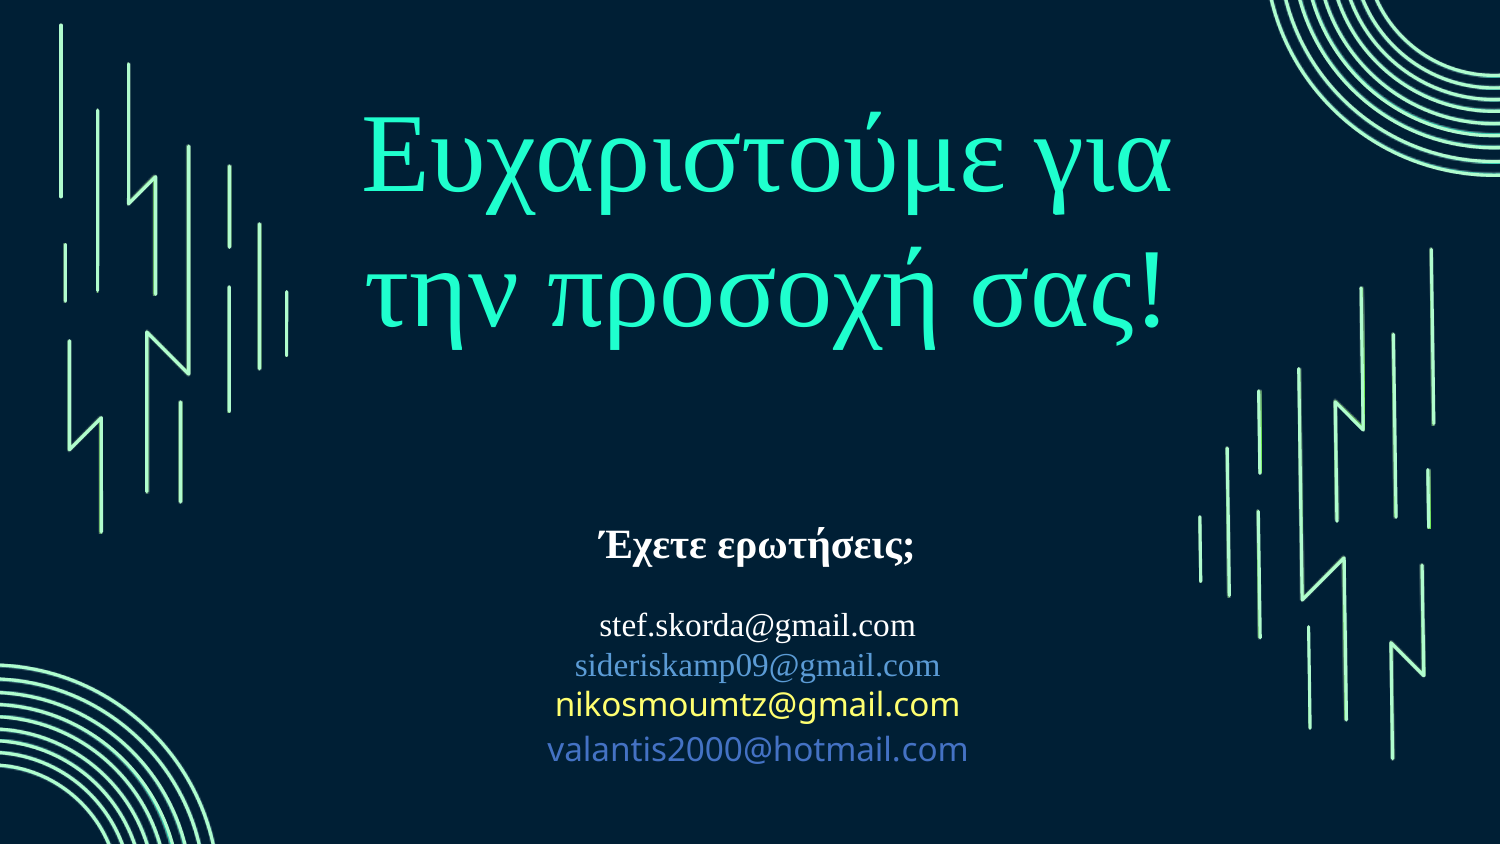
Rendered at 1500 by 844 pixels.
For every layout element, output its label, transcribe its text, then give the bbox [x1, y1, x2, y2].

title Έχετε ερωτήσεις; stef.skorda@gmail.com sideriskamp09@gmail.com nikosmoumtz@gmail.com valantis2000@hotmail.com [348, 352, 1168, 759]
title Ευχαριστούμε για την προσοχή σας! [268, 11, 1268, 416]
